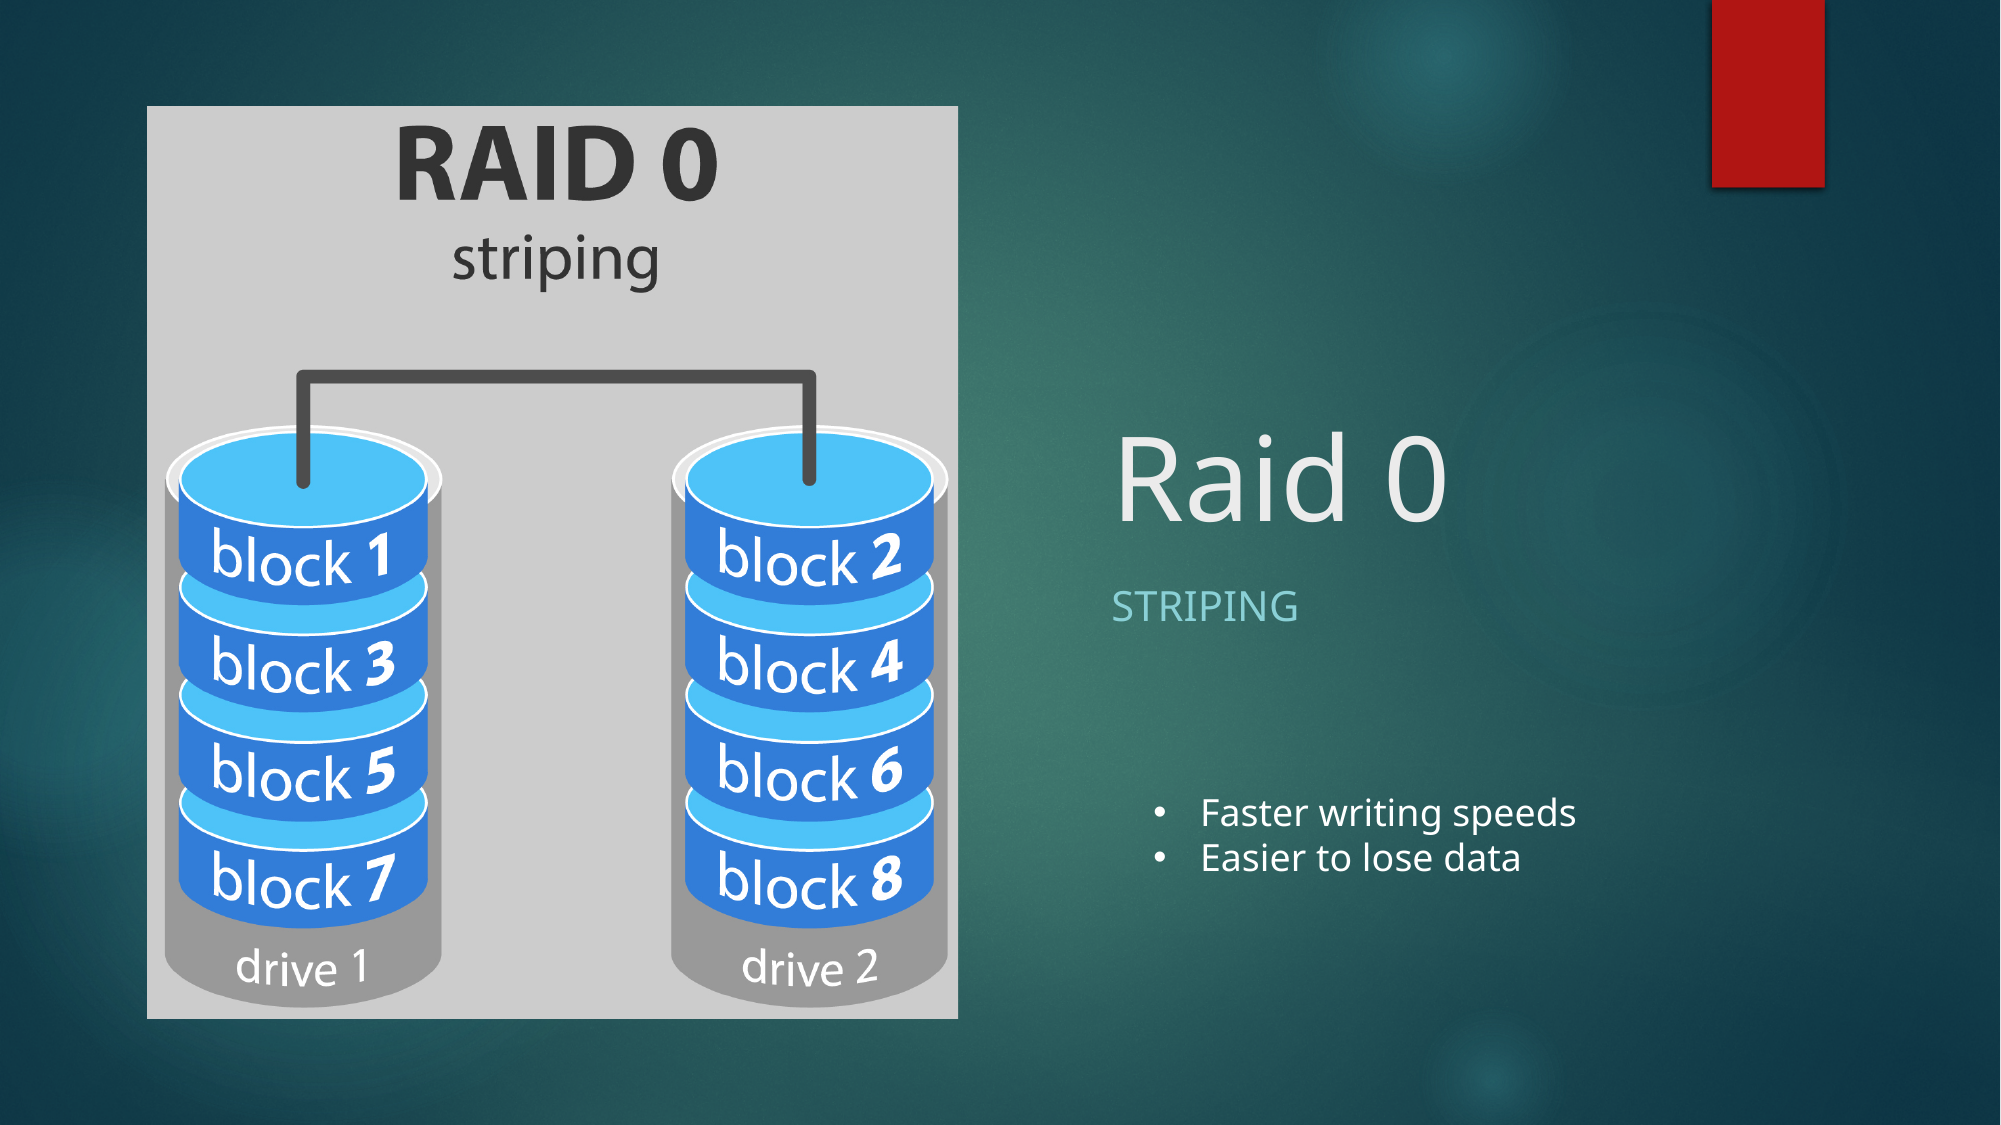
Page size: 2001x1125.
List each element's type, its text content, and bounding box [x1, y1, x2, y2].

text_box [1416, 274, 1875, 738]
picture [0, 0, 2001, 1125]
text_box [1712, 0, 1825, 188]
text_box Faster writing speeds Easier to lose data [1138, 781, 1593, 887]
title Raid 0 [1096, 396, 1818, 553]
list Striping [1096, 572, 1328, 652]
